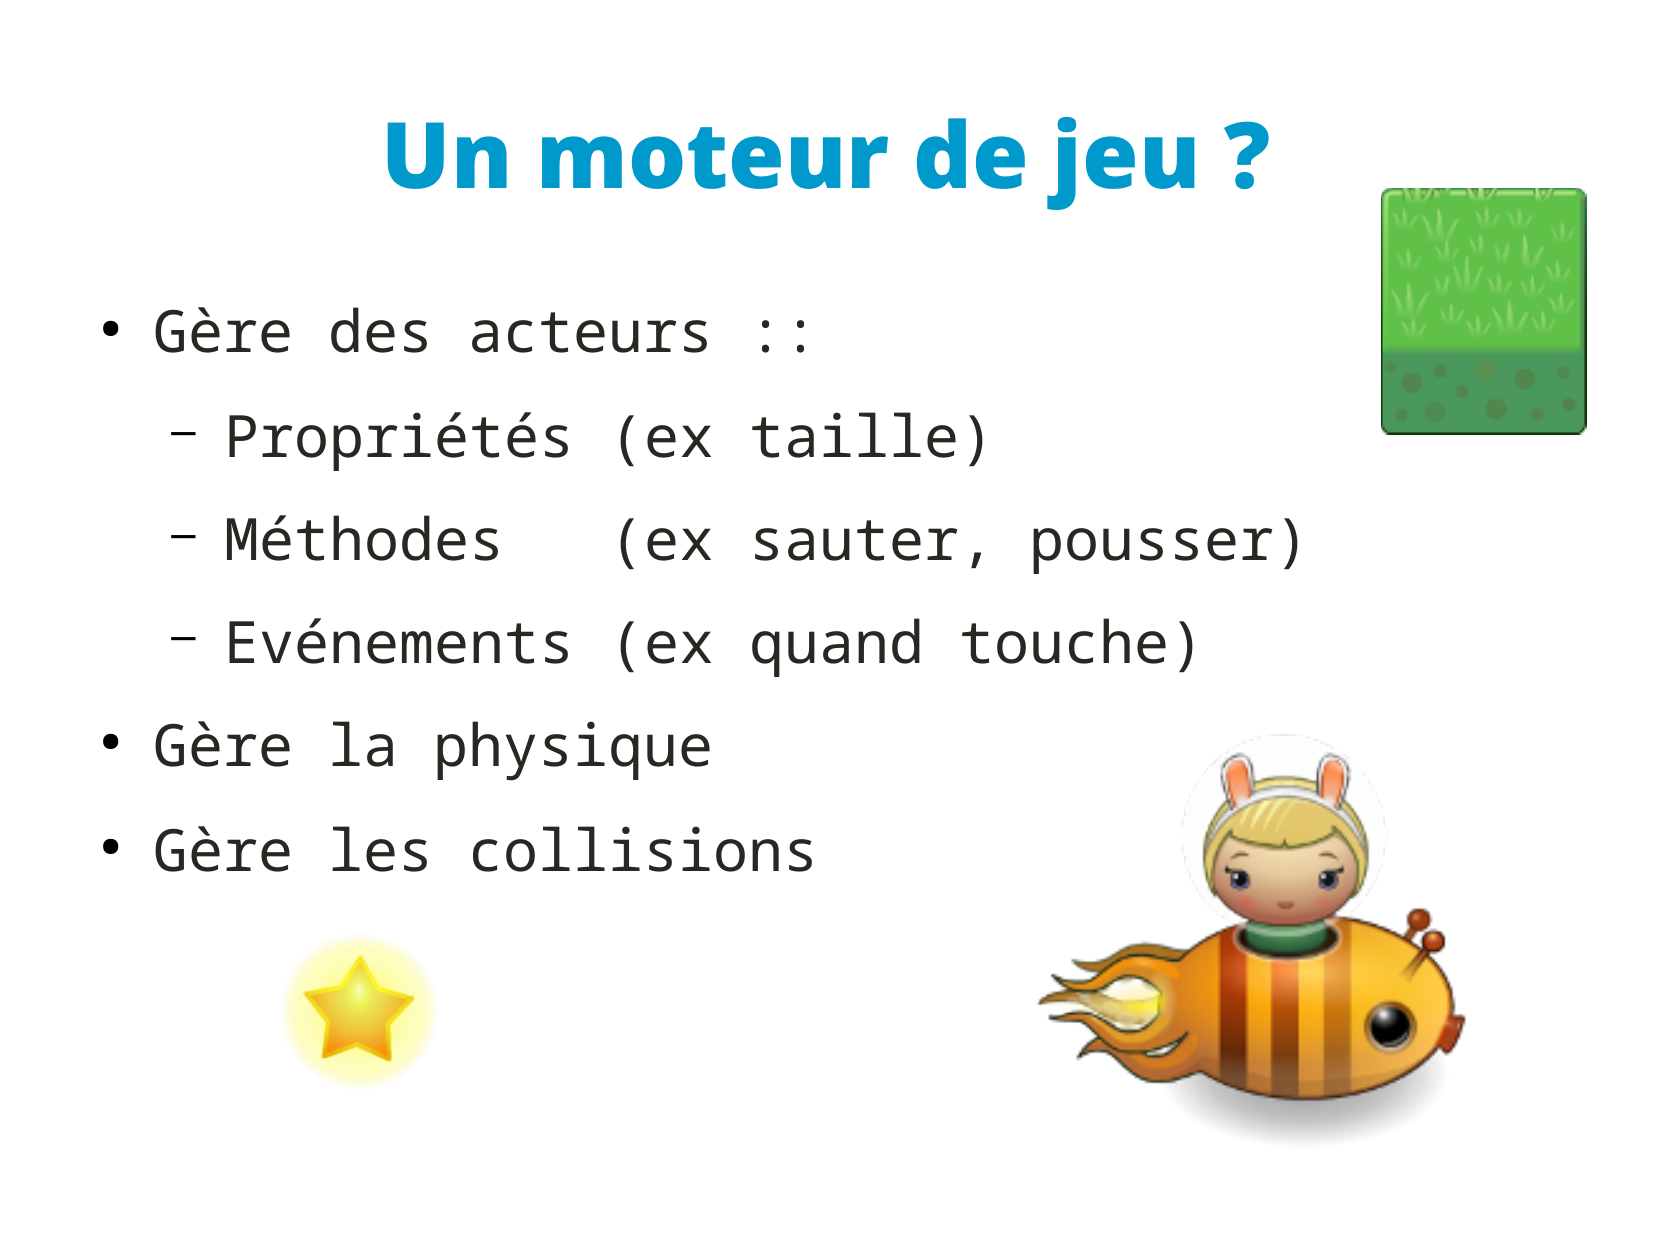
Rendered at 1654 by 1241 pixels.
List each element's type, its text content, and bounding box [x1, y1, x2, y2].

picture [1381, 188, 1587, 435]
title Un moteur de jeu ? [82, 49, 1571, 257]
picture [1027, 708, 1496, 1149]
list Gère des acteurs :: Propriétés (ex taille) Méthodes (ex sauter, pousser) Evénements (ex quand touche) Gère la physique Gère les collisions [82, 290, 1571, 1010]
picture [280, 933, 438, 1090]
